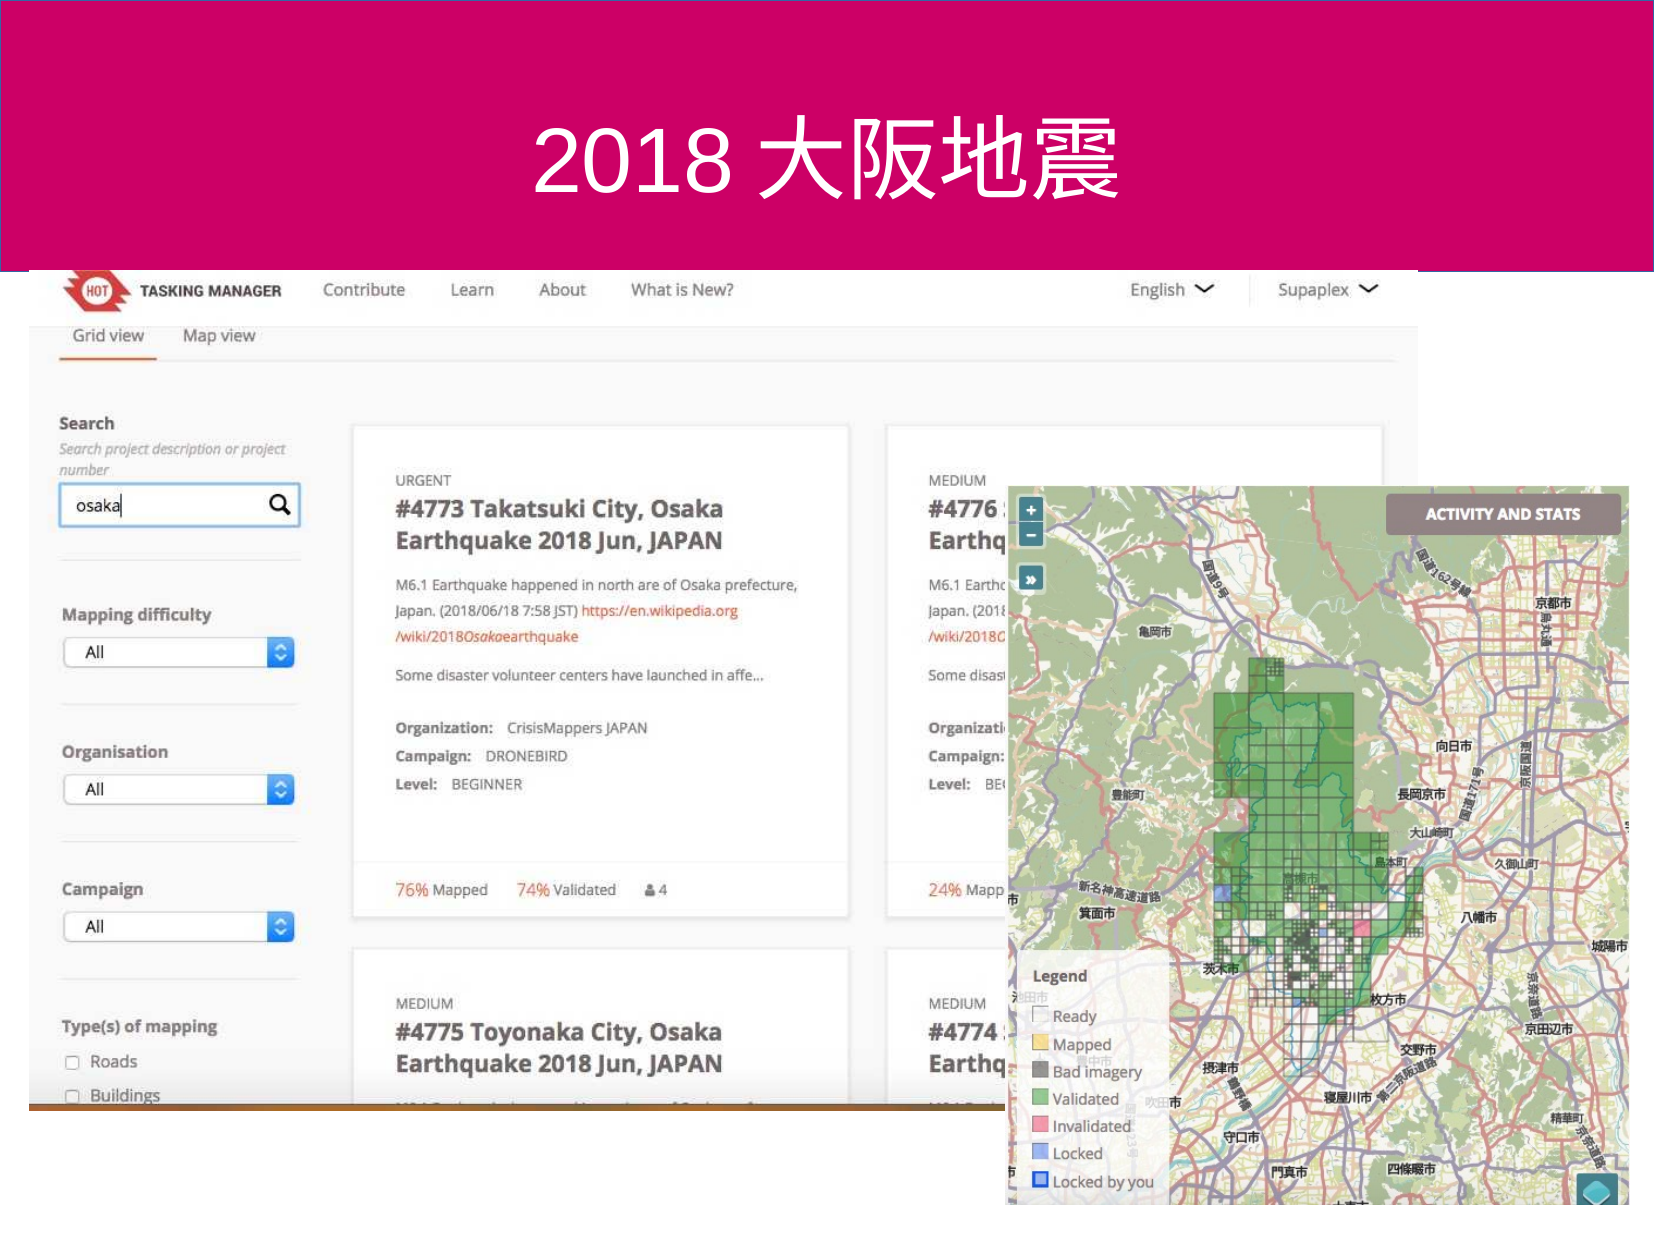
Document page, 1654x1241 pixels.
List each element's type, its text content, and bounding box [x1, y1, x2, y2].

picture [29, 270, 1630, 1205]
title 2018大阪地震 [82, 49, 1571, 257]
